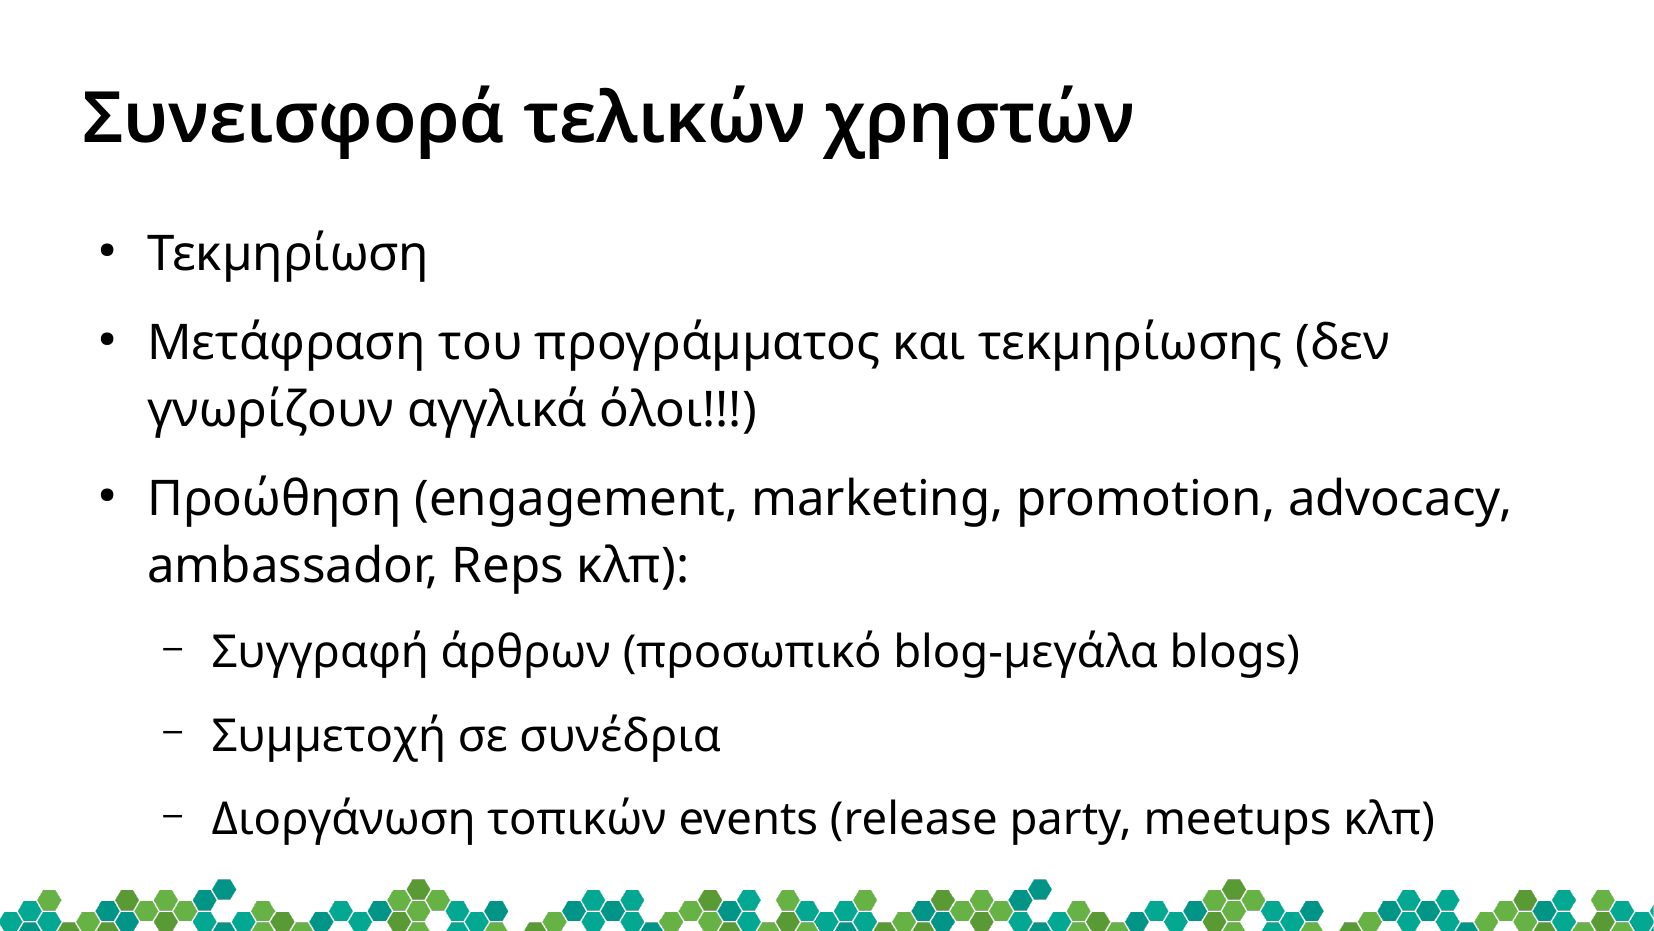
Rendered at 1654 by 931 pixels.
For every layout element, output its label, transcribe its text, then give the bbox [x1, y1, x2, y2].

list Τεκμηρίωση Μετάφραση του προγράμματος και τεκμηρίωσης (δεν γνωρίζουν αγγλικά όλοι!!!) Προώθηση (engagement, marketing, promotion, advocacy, ambassador, Reps κλπ): Συγγραφή άρθρων (προσωπικό blog-μεγάλα blogs) Συμμετοχή σε συνέδρια Διοργάνωση τοπικών events (release party, meetups κλπ) [82, 217, 1571, 855]
picture [0, 871, 1654, 931]
title Συνεισφορά τελικών χρηστών [82, 37, 1571, 193]
